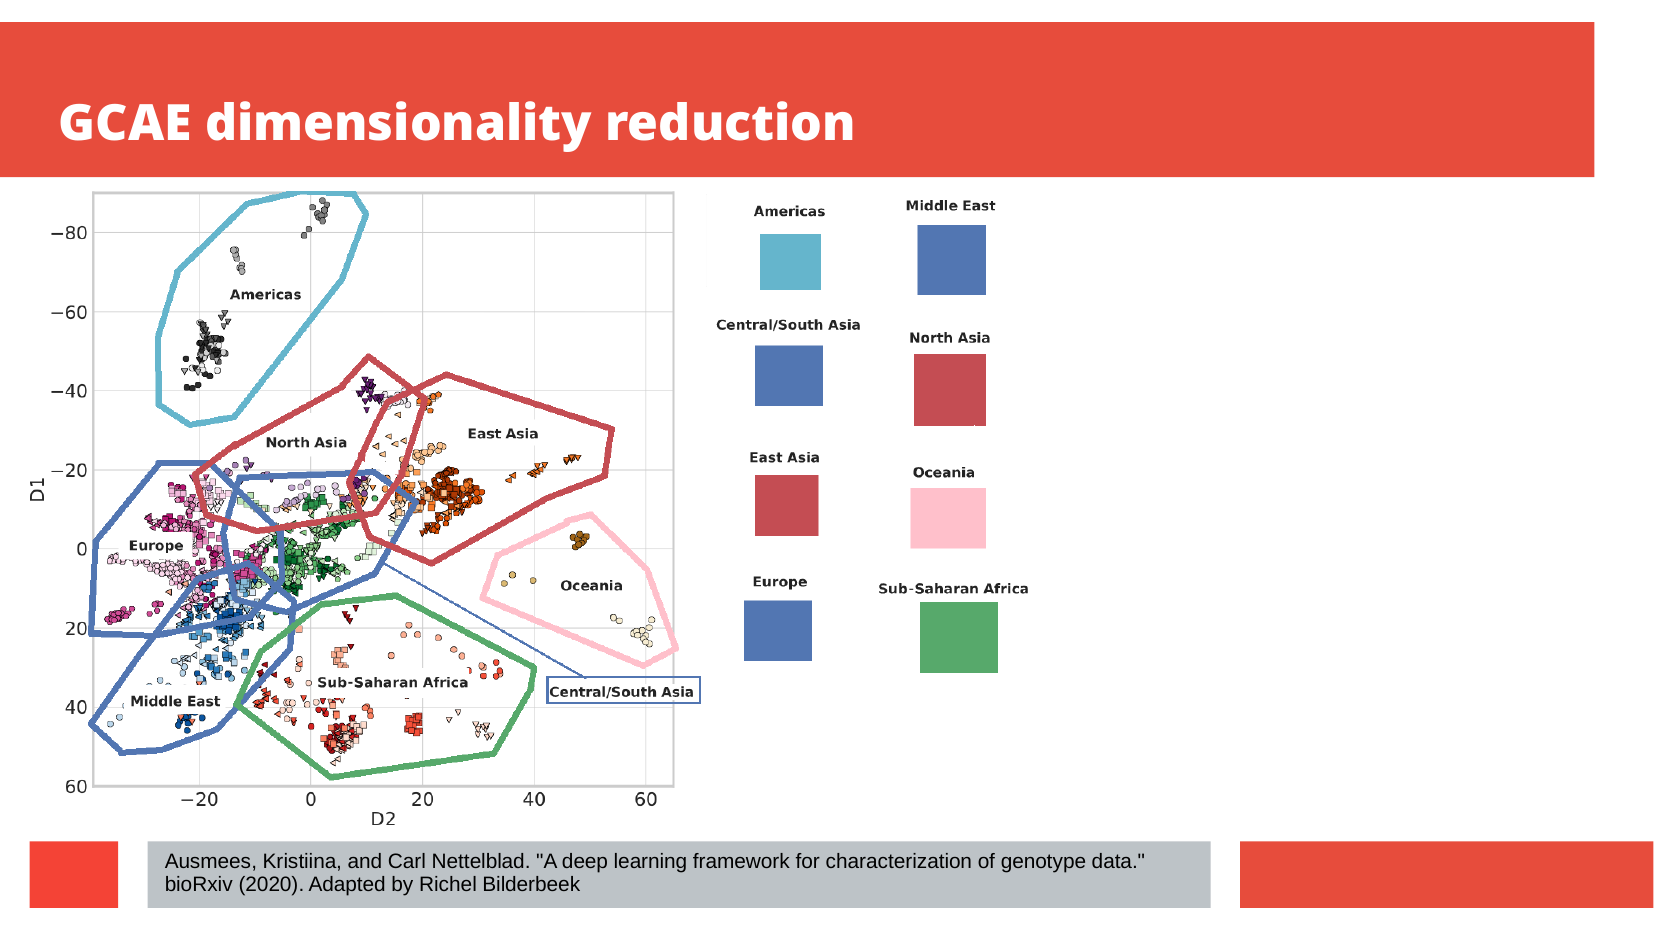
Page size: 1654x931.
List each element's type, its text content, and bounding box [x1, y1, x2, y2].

title GCAE dimensionality reduction [59, 44, 1595, 156]
picture [30, 191, 1028, 826]
list [115, 826, 991, 931]
text_box Ausmees, Kristiina, and Carl Nettelblad. "A deep learning framework for characterization of genotype data." bioRxiv (2020). Adapted by Richel Bilderbeek [150, 842, 1186, 904]
